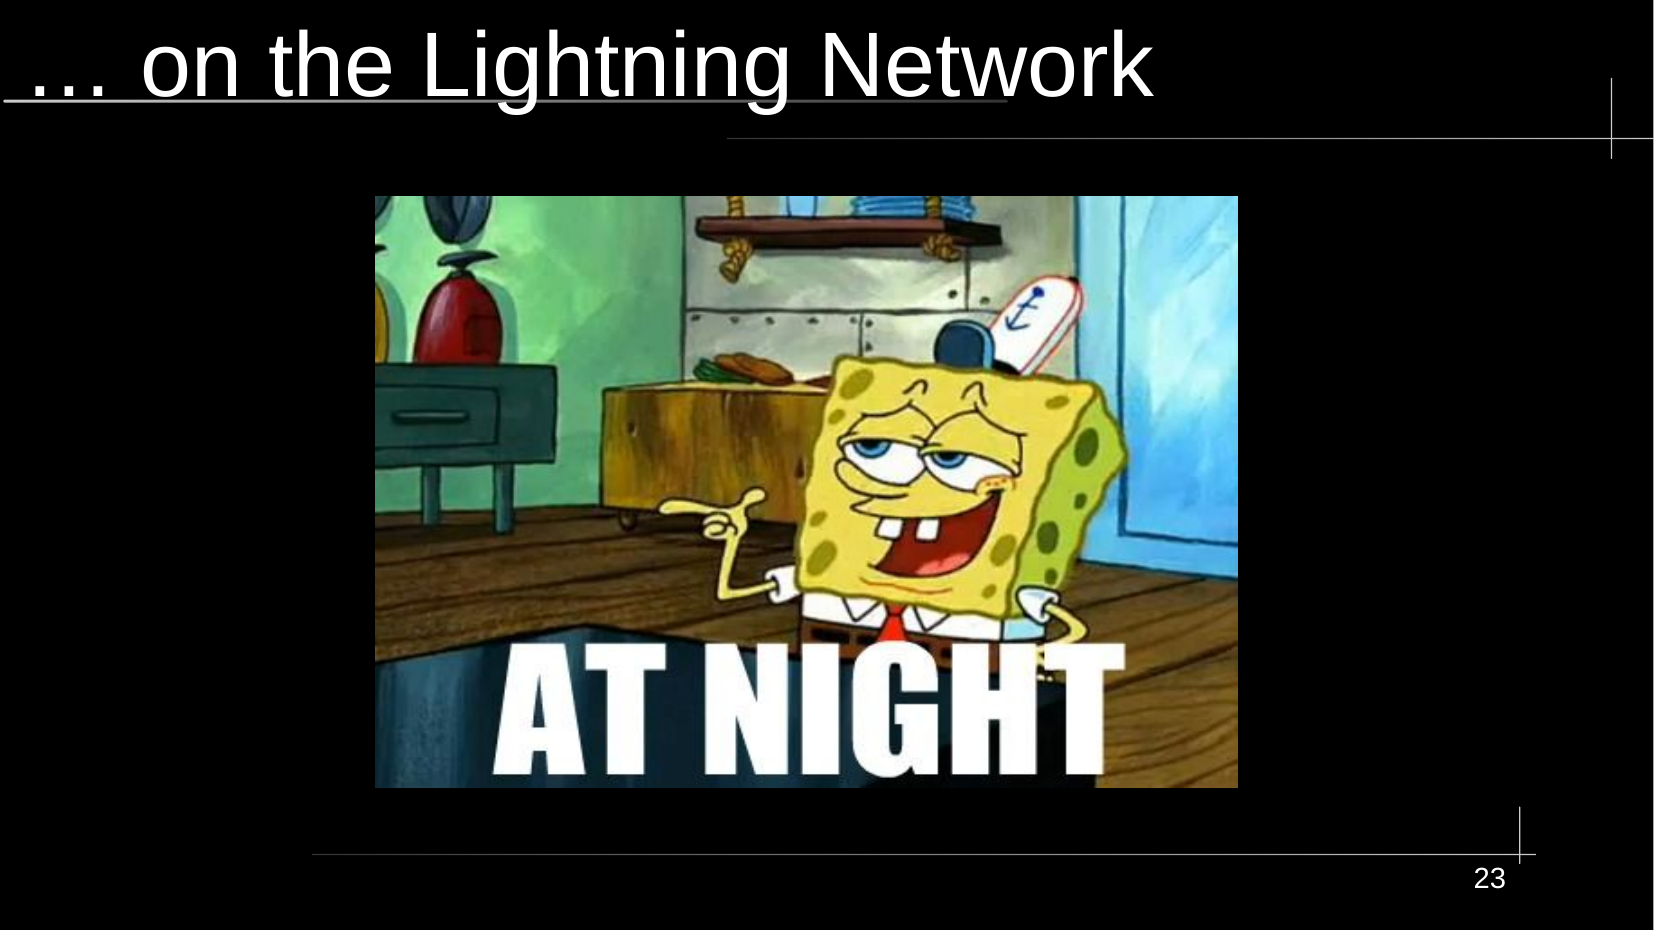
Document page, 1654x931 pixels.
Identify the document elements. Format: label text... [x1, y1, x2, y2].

title … on the Lightning Network [23, 11, 1589, 119]
picture [375, 196, 1238, 788]
